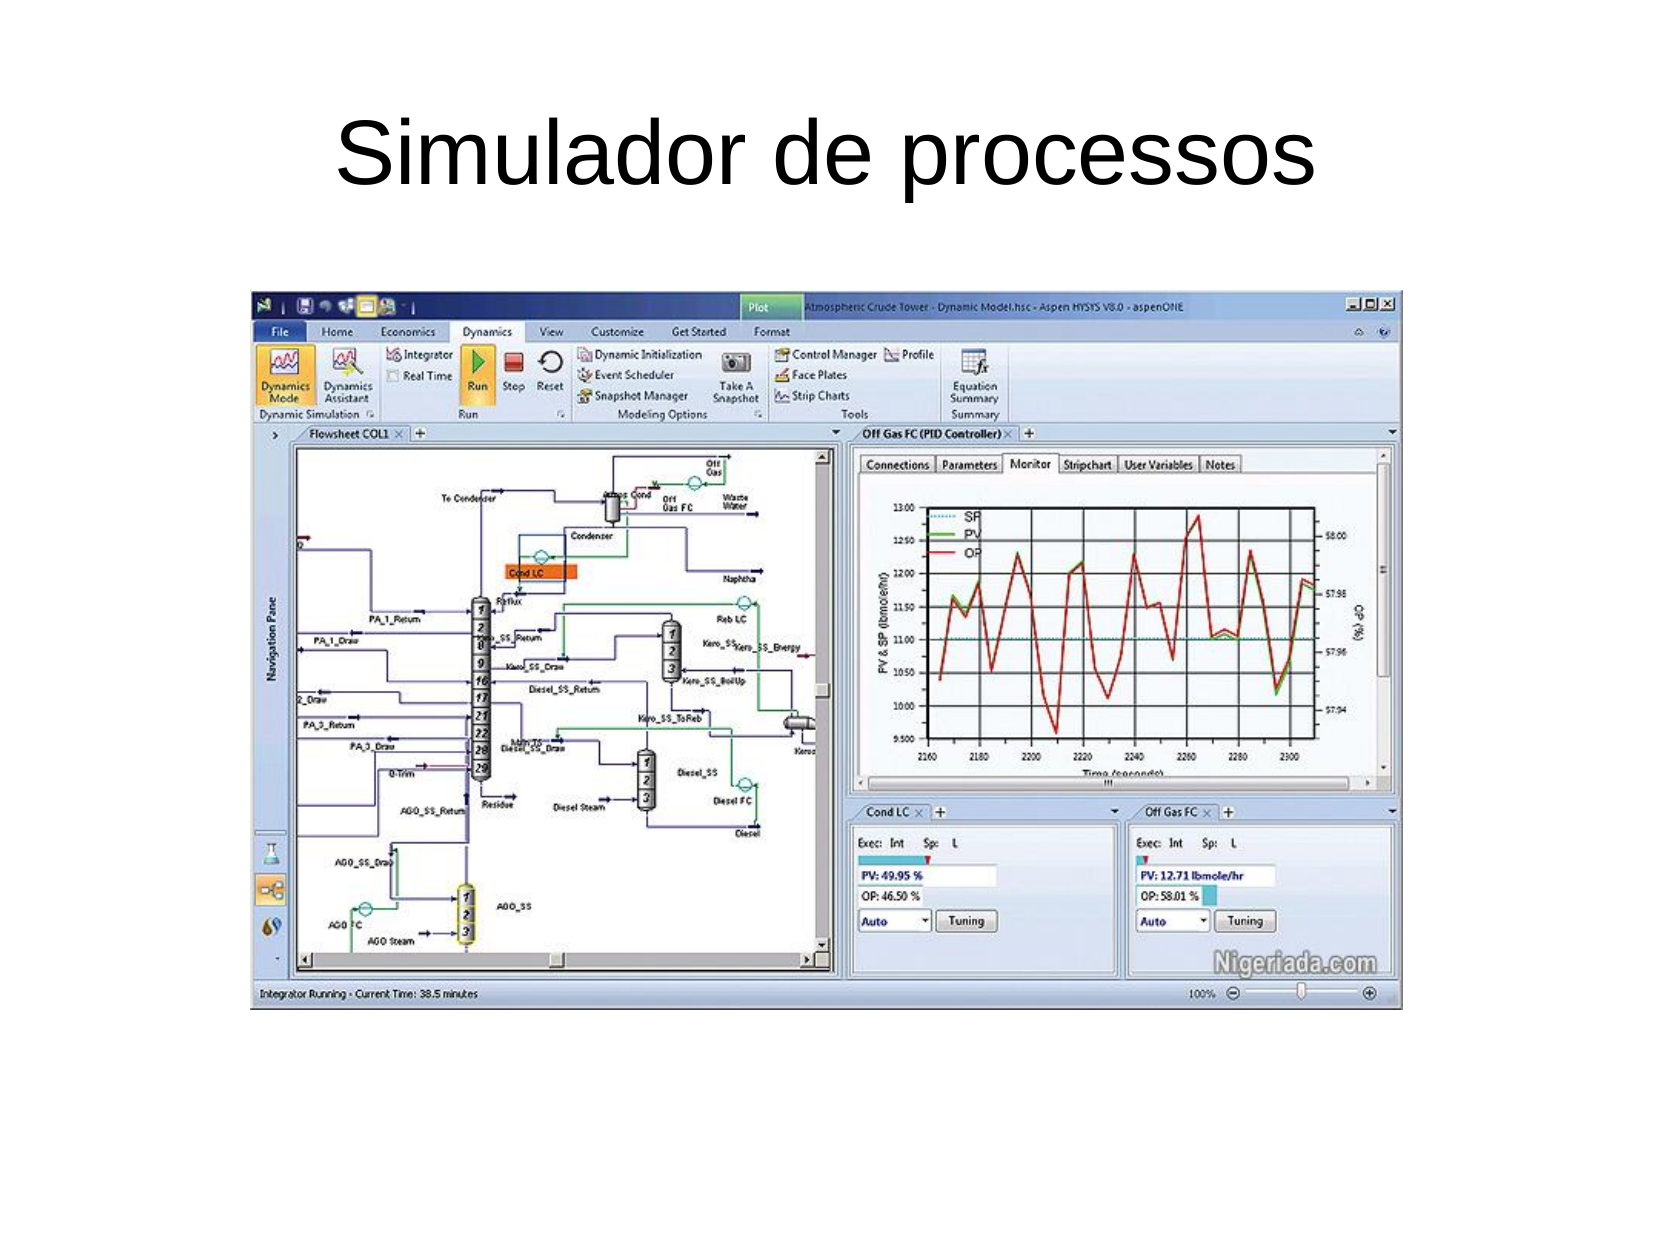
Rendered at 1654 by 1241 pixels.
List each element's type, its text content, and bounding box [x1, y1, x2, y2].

picture [250, 290, 1403, 1010]
title Simulador de processos [82, 49, 1571, 257]
